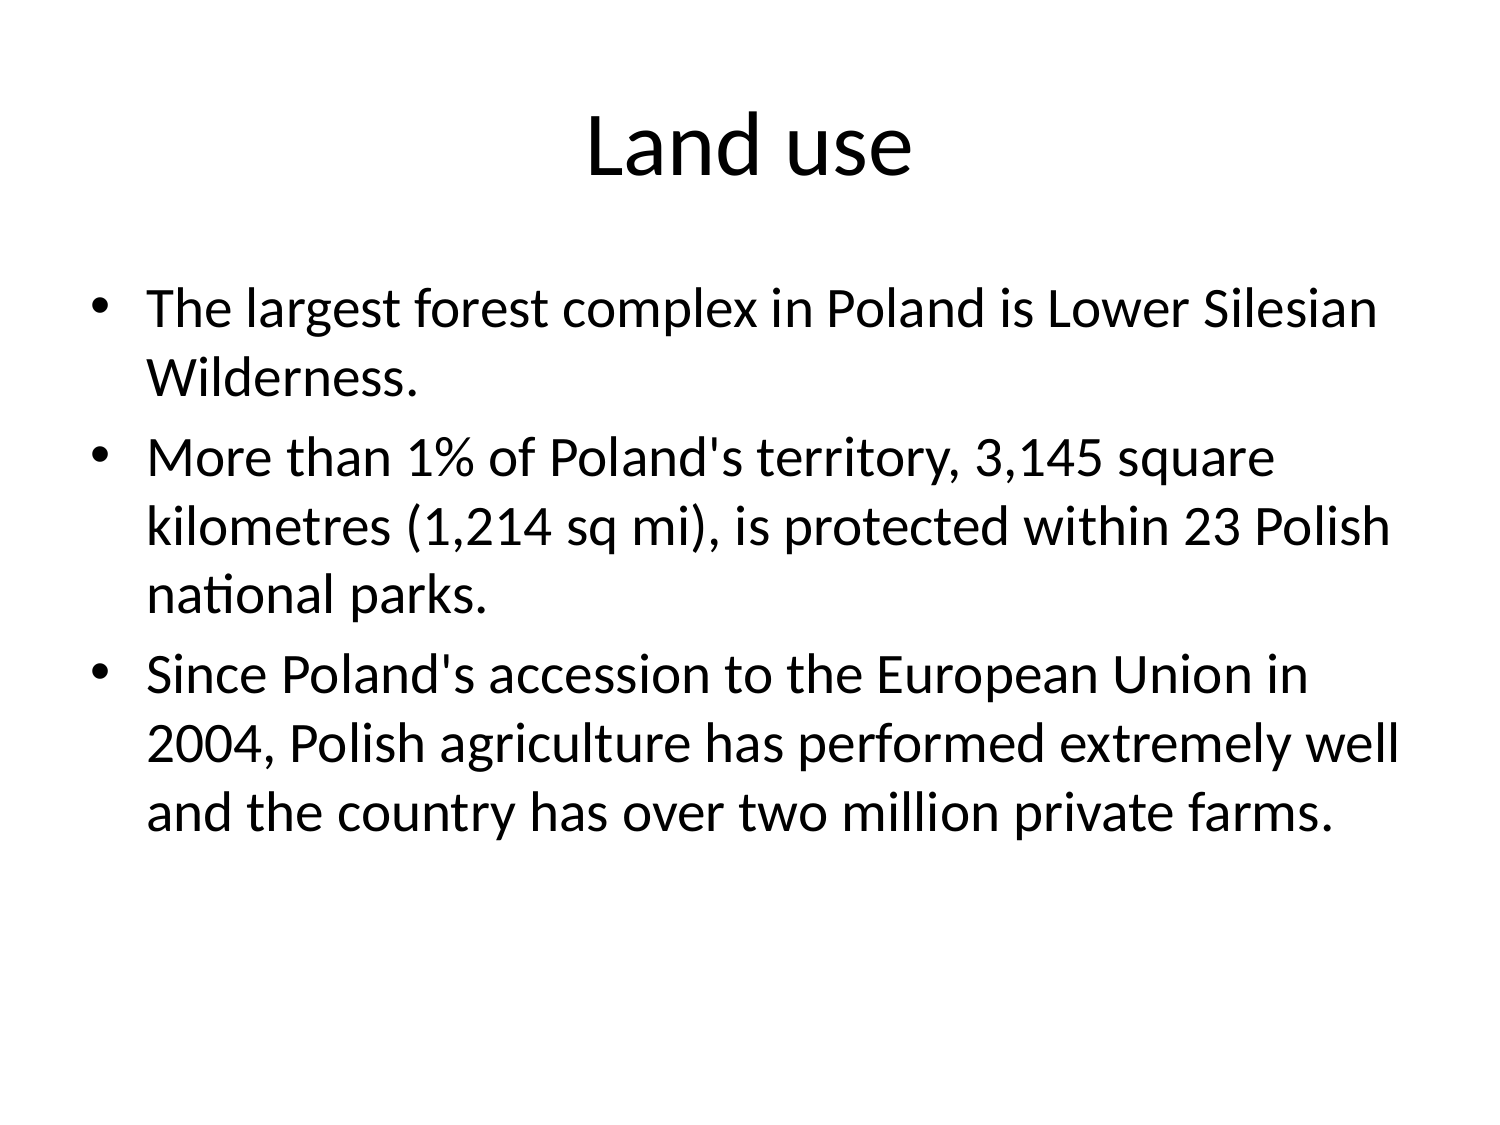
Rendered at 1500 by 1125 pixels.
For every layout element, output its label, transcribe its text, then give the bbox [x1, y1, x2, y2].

title Land use [75, 45, 1425, 233]
list The largest forest complex in Poland is Lower Silesian Wilderness. More than 1% of Poland's territory, 3,145 square kilometres (1,214 sq mi), is protected within 23 Polish national parks. Since Poland's accession to the European Union in 2004, Polish agriculture has performed extremely well and the country has over two million private farms. [75, 262, 1425, 1005]
